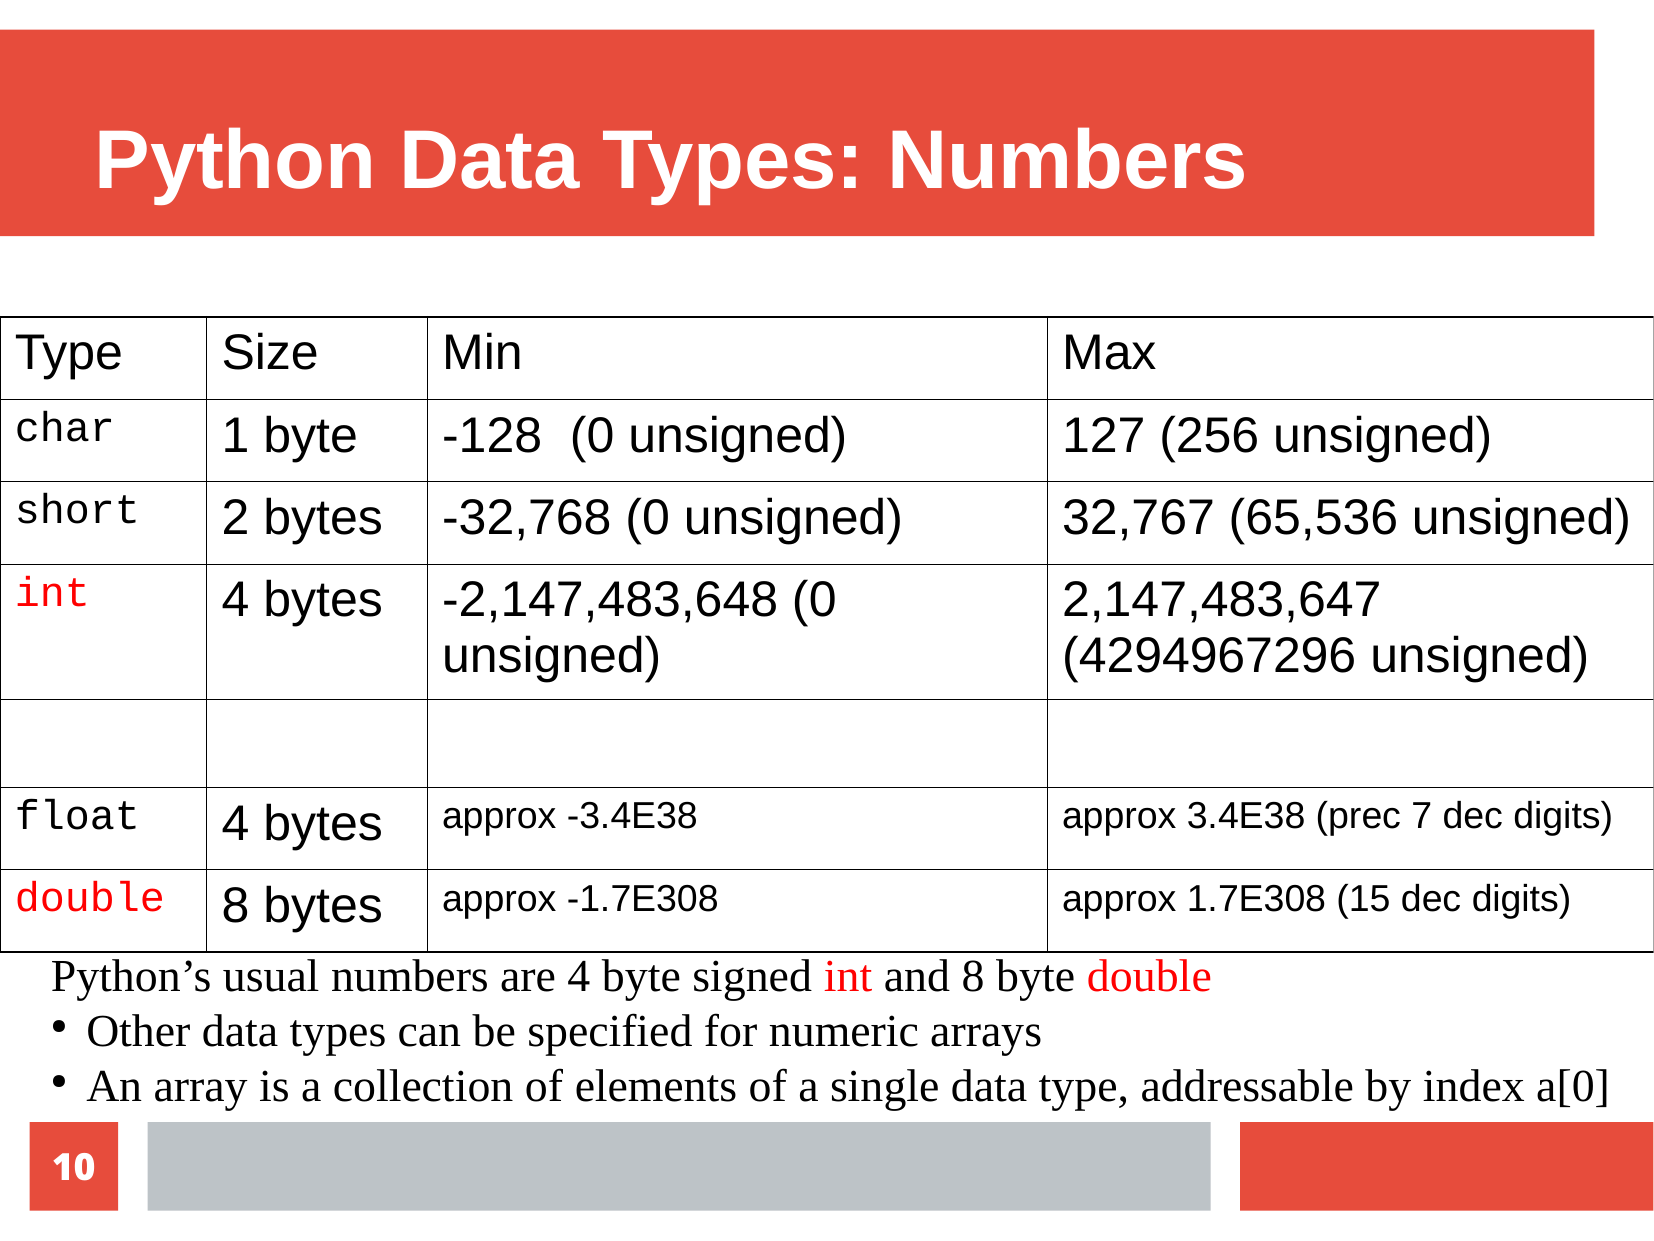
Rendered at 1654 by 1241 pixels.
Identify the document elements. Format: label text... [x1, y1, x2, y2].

table_cell -32,768 (0 unsigned) [428, 482, 1047, 564]
table_cell approx -3.4E38 [428, 788, 1047, 869]
table_cell 32,767 (65,536 unsigned) [1048, 482, 1653, 564]
table_cell 2,147,483,647 (4294967296 unsigned) [1048, 565, 1653, 699]
table_header Min [428, 318, 1047, 399]
table_cell [428, 700, 1047, 787]
table_cell approx 3.4E38 (prec 7 dec digits) [1048, 788, 1653, 869]
table_cell [1, 700, 206, 787]
title [0, 148, 1654, 288]
table_cell double [1, 870, 206, 951]
table_cell 1 byte [207, 400, 427, 481]
table_cell int [1, 565, 206, 699]
title Python Data Types: Numbers [59, 59, 1595, 148]
table_cell approx 1.7E308 (15 dec digits) [1048, 870, 1653, 951]
table_cell 4 bytes [207, 788, 427, 869]
table_cell short [1, 482, 206, 564]
table_cell char [1, 400, 206, 481]
table_cell float [1, 788, 206, 869]
table_cell -128 (0 unsigned) [428, 400, 1047, 481]
table_cell [1048, 700, 1653, 787]
table_cell 2 bytes [207, 482, 427, 564]
table_cell approx -1.7E308 [428, 870, 1047, 951]
table_header Type [1, 318, 206, 399]
table_cell 8 bytes [207, 870, 427, 951]
table_header Max [1048, 318, 1653, 399]
table_cell 127 (256 unsigned) [1048, 400, 1653, 481]
table_cell [207, 700, 427, 787]
text_box Python’s usual numbers are 4 byte signed int and 8 byte double Other data types can be specified for numeric arrays An array is a collection of elements of a single data type, addressable by index a[0] [36, 953, 1639, 1119]
table_header Size [207, 318, 427, 399]
table_cell 4 bytes [207, 565, 427, 699]
table_cell -2,147,483,648 (0 unsigned) [428, 565, 1047, 699]
